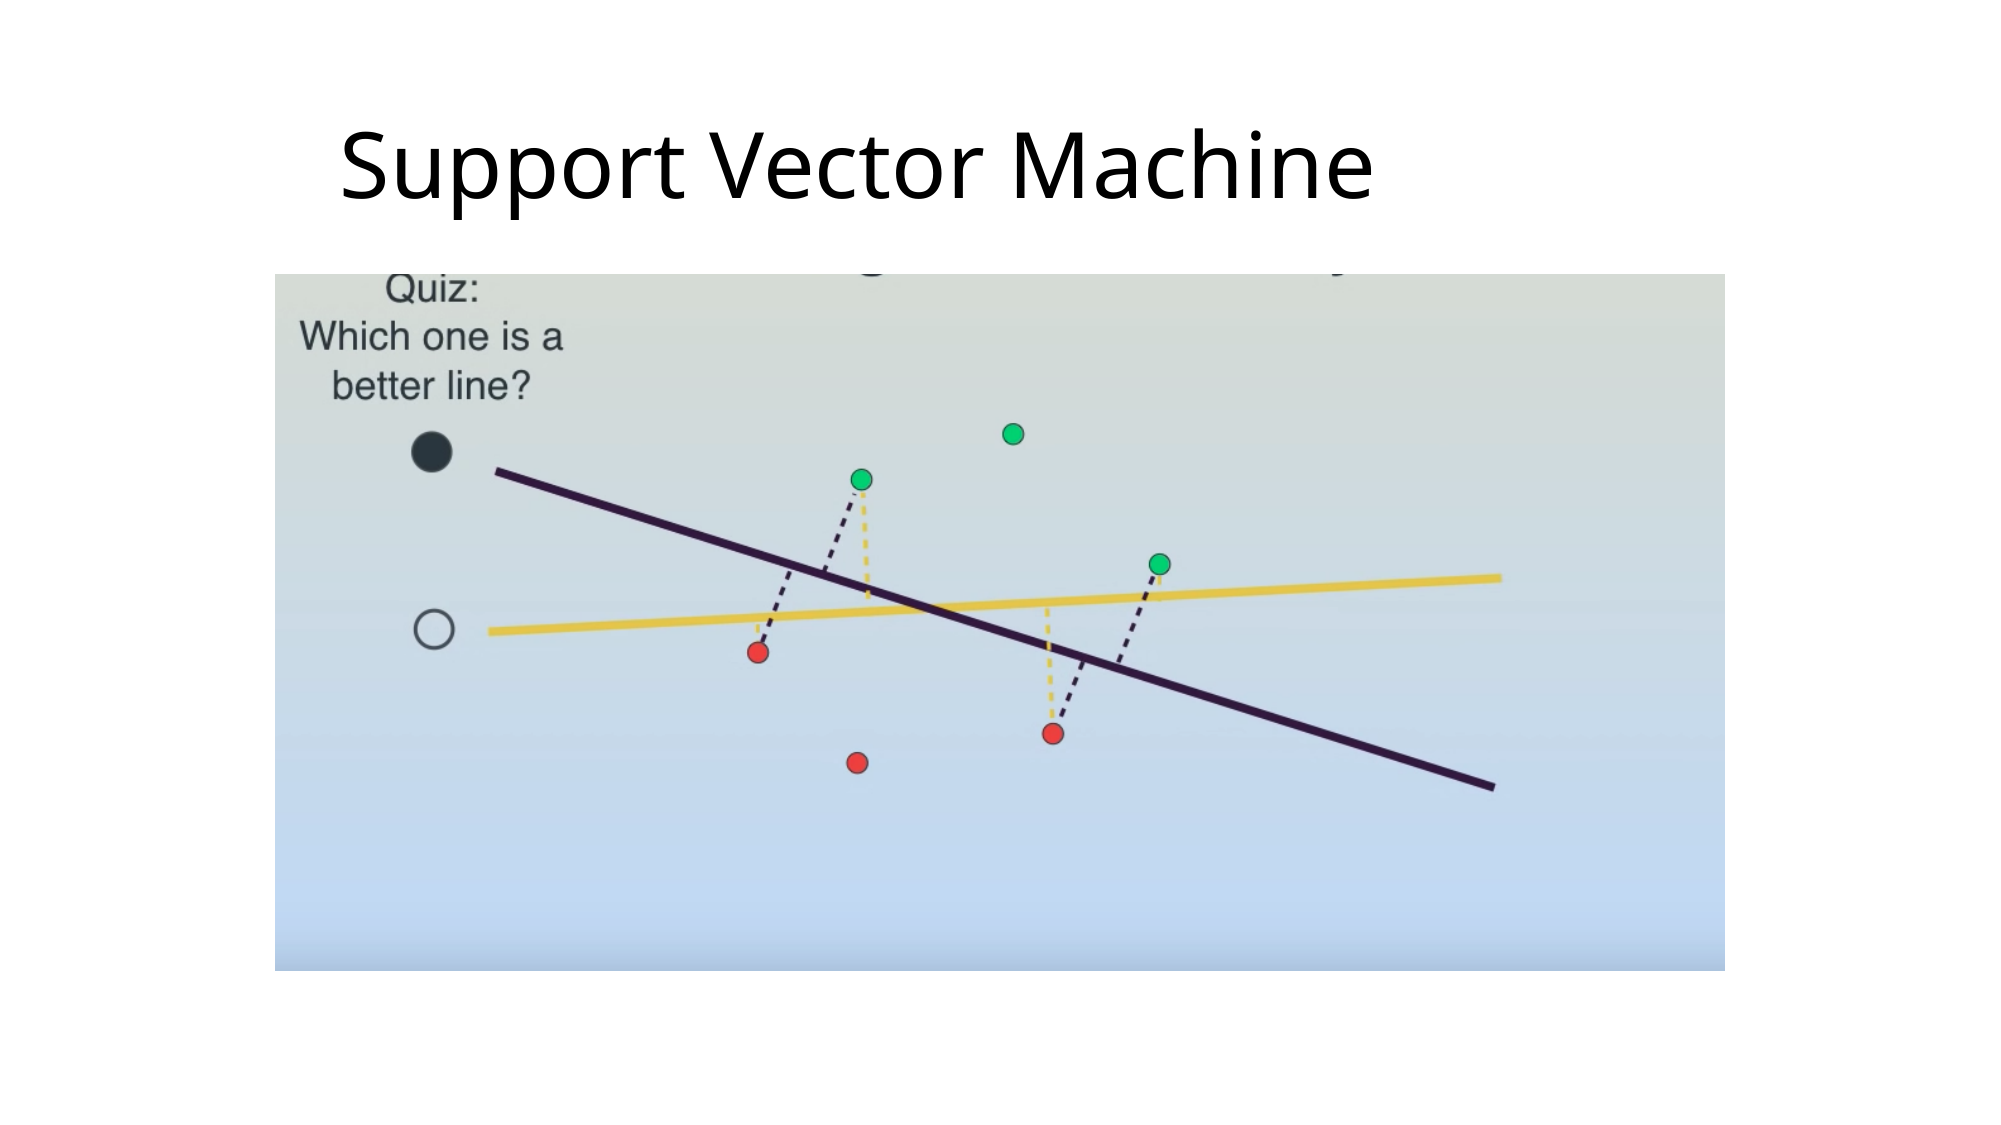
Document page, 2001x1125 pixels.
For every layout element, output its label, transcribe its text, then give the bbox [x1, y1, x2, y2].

title Support Vector Machine [324, 87, 1909, 250]
picture [275, 274, 1725, 971]
